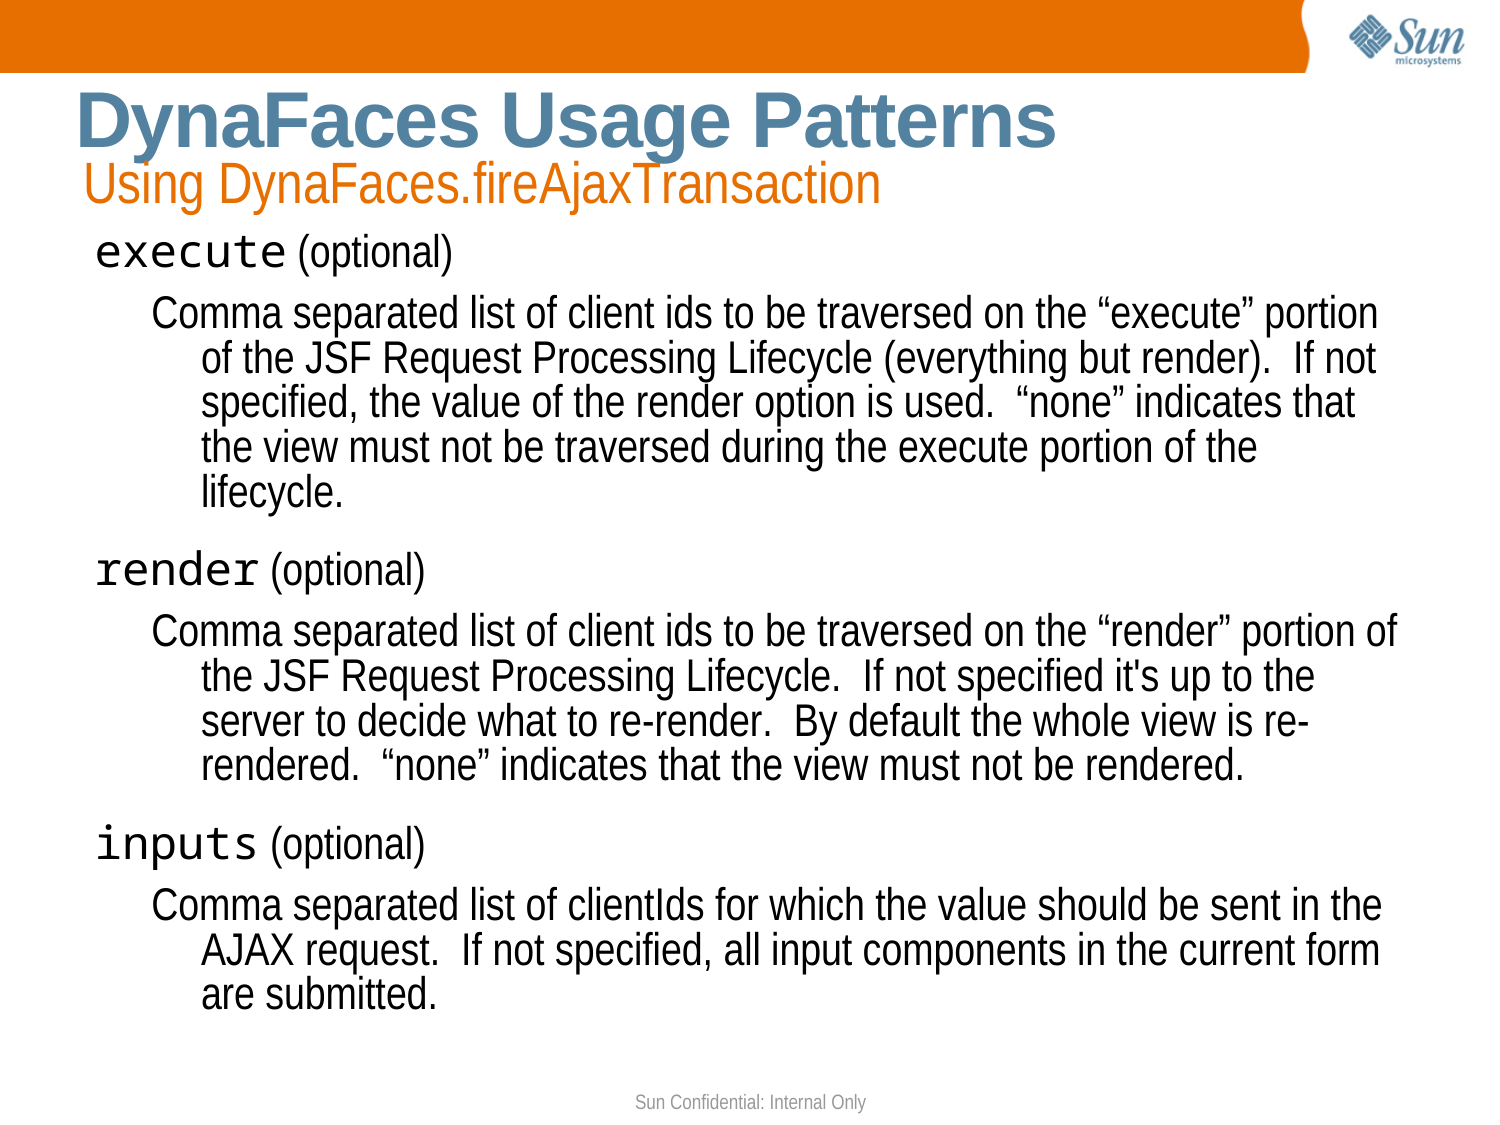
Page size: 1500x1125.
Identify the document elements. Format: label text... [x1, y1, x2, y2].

picture [0, 0, 1500, 73]
list execute (optional) Comma separated list of client ids to be traversed on the “execute” portion of the JSF Request Processing Lifecycle (everything but render). If not specified, the value of the render option is used. “none” indicates that the view must not be traversed during the execute portion of the lifecycle. render (optional) Comma separated list of client ids to be traversed on the “render” portion of the JSF Request Processing Lifecycle. If not specified it's up to the server to decide what to re-render. By default the whole view is re-rendered. “none” indicates that the view must not be rendered. inputs (optional) Comma separated list of clientIds for which the value should be sent in the AJAX request. If not specified, all input components in the current form are submitted. [75, 224, 1412, 1056]
title DynaFaces Usage Patterns [75, 83, 1437, 188]
text_box Using DynaFaces.fireAjaxTransaction [83, 157, 1351, 224]
